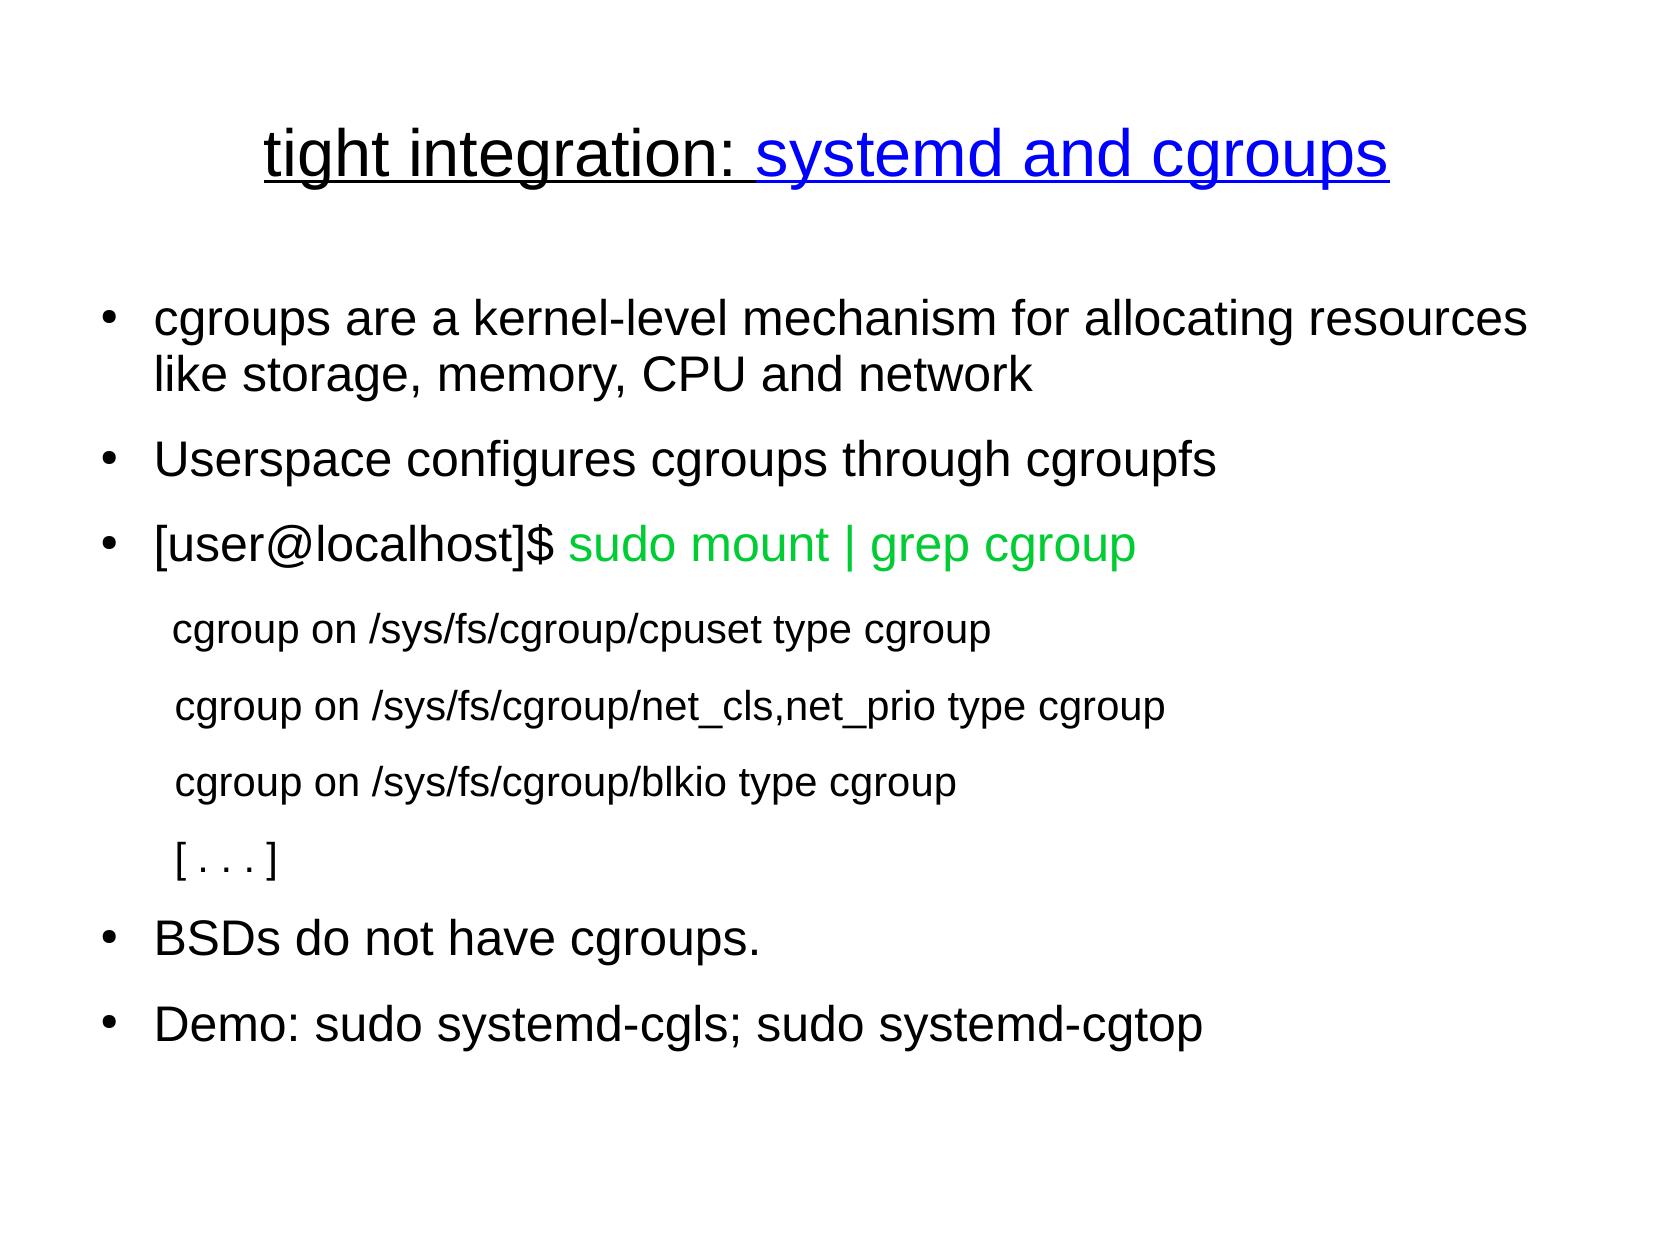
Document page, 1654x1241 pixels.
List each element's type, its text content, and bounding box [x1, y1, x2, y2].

list cgroups are a kernel-level mechanism for allocating resources like storage, memory, CPU and network Userspace configures cgroups through cgroupfs [user@localhost]$ sudo mount | grep cgroup cgroup on /sys/fs/cgroup/cpuset type cgroup cgroup on /sys/fs/cgroup/net_cls,net_prio type cgroup cgroup on /sys/fs/cgroup/blkio type cgroup [ . . . ] BSDs do not have cgroups. Demo: sudo systemd-cgls; sudo systemd-cgtop [82, 290, 1571, 1010]
title tight integration: systemd and cgroups [82, 49, 1571, 257]
